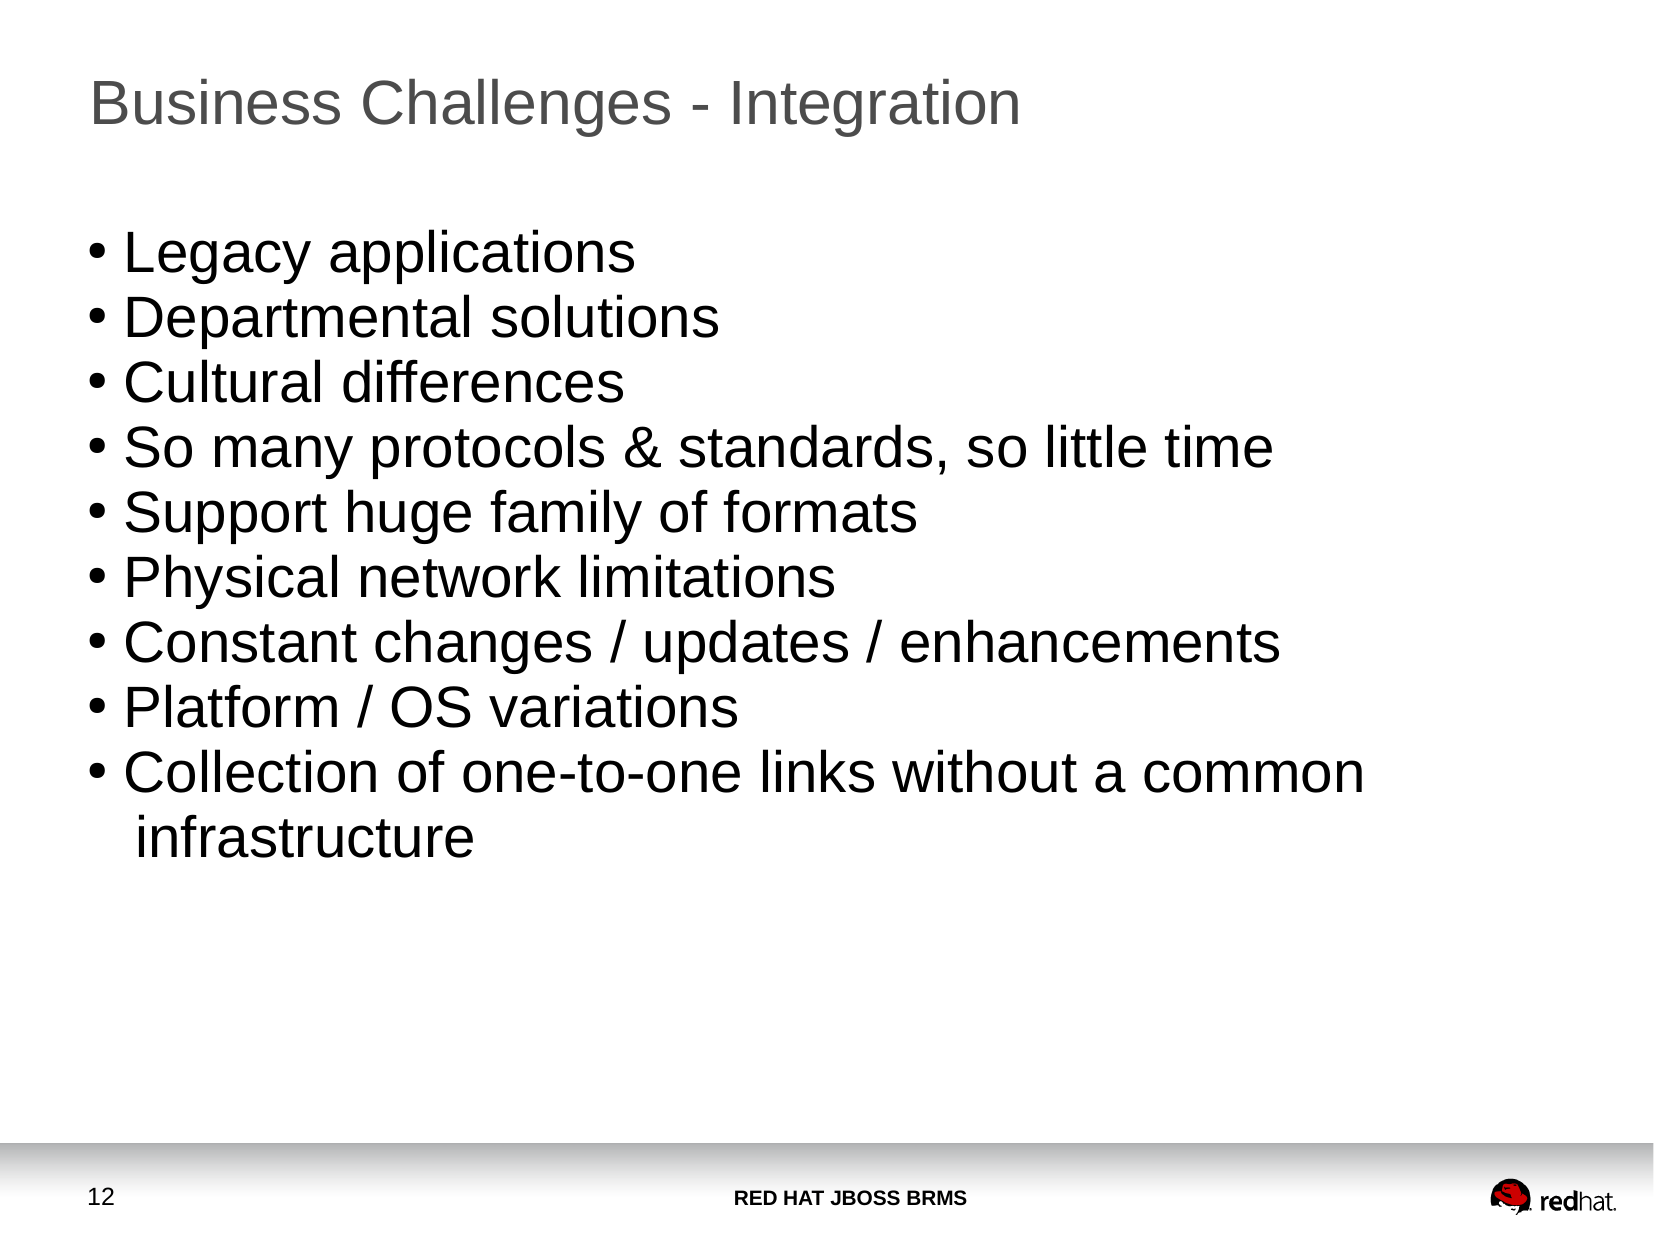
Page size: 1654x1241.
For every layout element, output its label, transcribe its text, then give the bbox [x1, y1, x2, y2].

text_box Business Challenges - Integration [75, 65, 1313, 151]
subtitle Legacy applications Departmental solutions Cultural differences So many protocols & standards, so little time Support huge family of formats Physical network limitations Constant changes / updates / enhancements Platform / OS variations Collection of one-to-one links without a common infrastructure [86, 219, 1576, 871]
picture [0, 1143, 1654, 1241]
